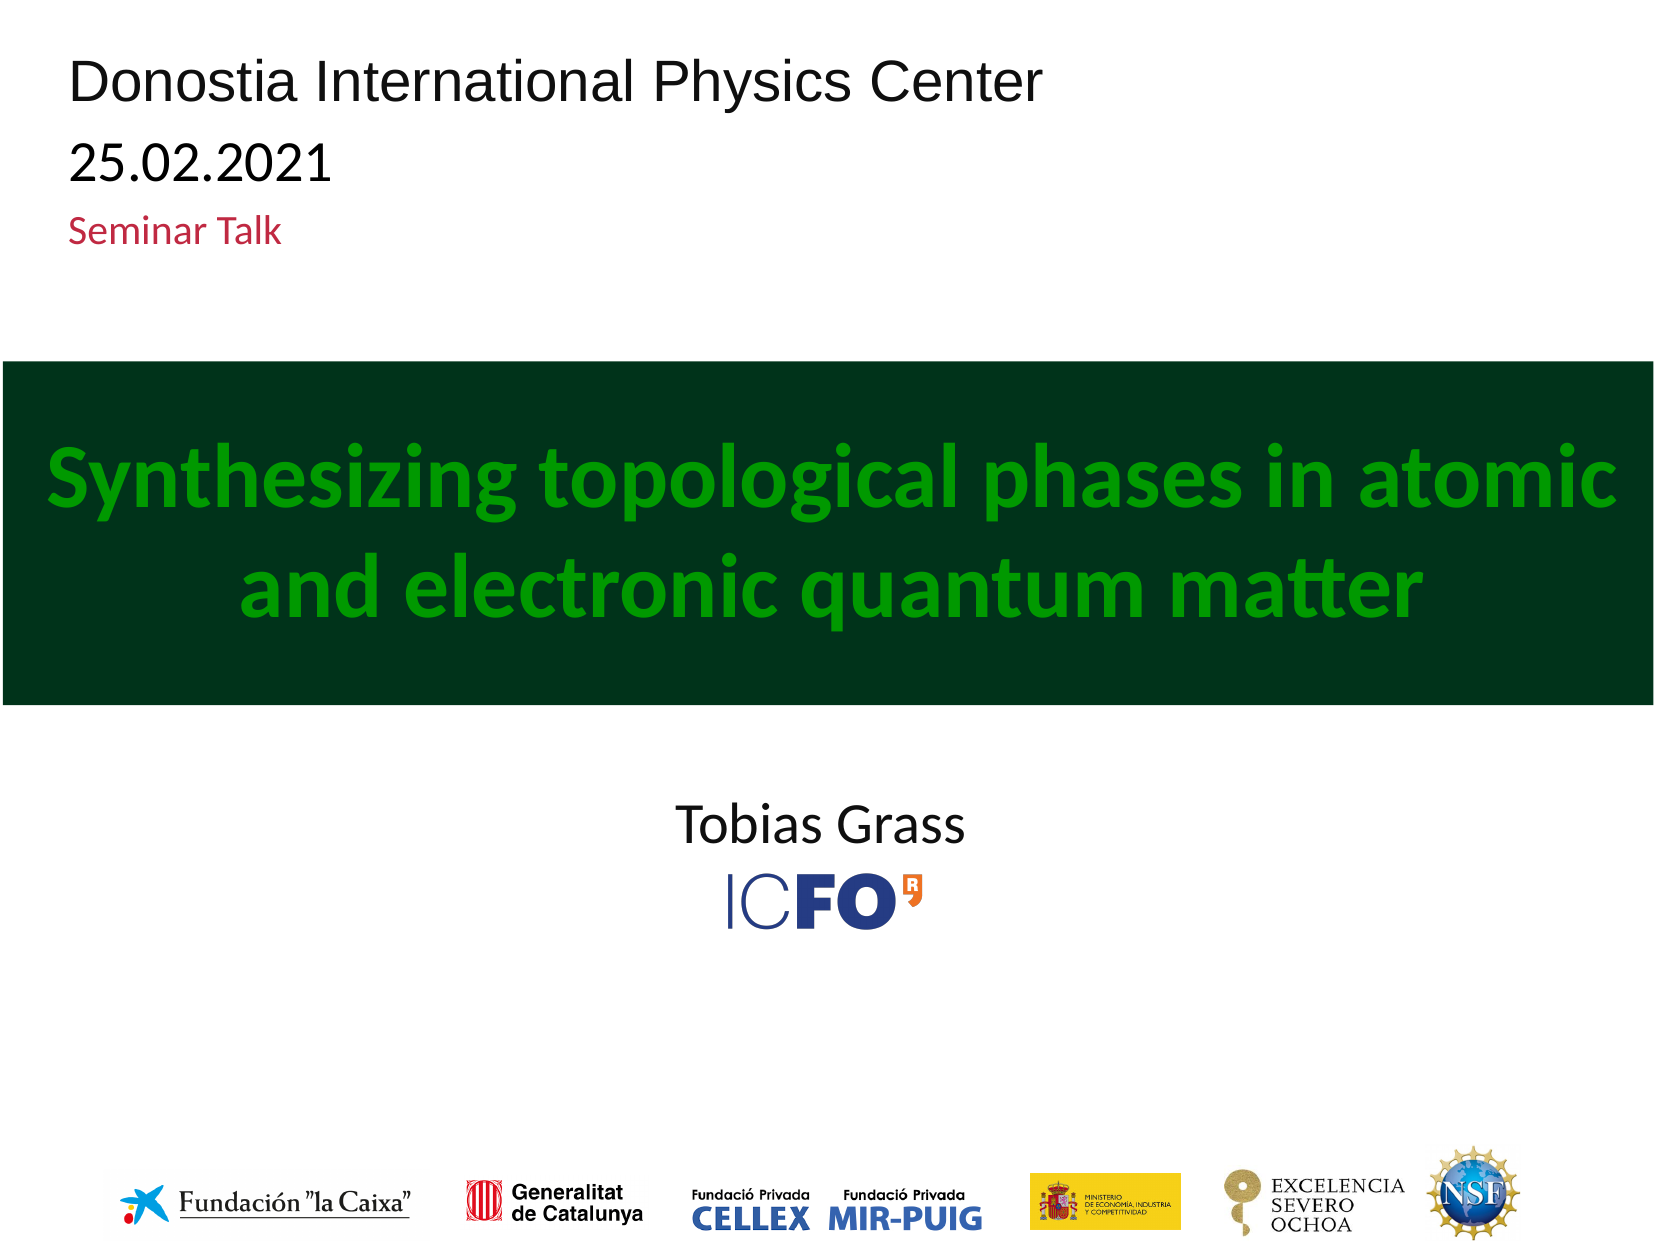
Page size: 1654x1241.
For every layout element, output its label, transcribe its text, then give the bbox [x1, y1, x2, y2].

picture [691, 1184, 811, 1236]
picture [1030, 1173, 1181, 1230]
subtitle Tobias Grass [660, 777, 1006, 1021]
picture [1425, 1144, 1521, 1241]
picture [827, 1183, 983, 1234]
picture [725, 869, 925, 937]
text_box Donostia International Physics Center 25.02.2021 Seminar Talk [53, 35, 1607, 279]
picture [1224, 1165, 1405, 1241]
picture [460, 1175, 649, 1230]
text_box [2, 361, 11, 706]
picture [103, 1169, 430, 1241]
title Synthesizing topological phases in atomic and electronic quantum matter [11, 342, 1654, 709]
